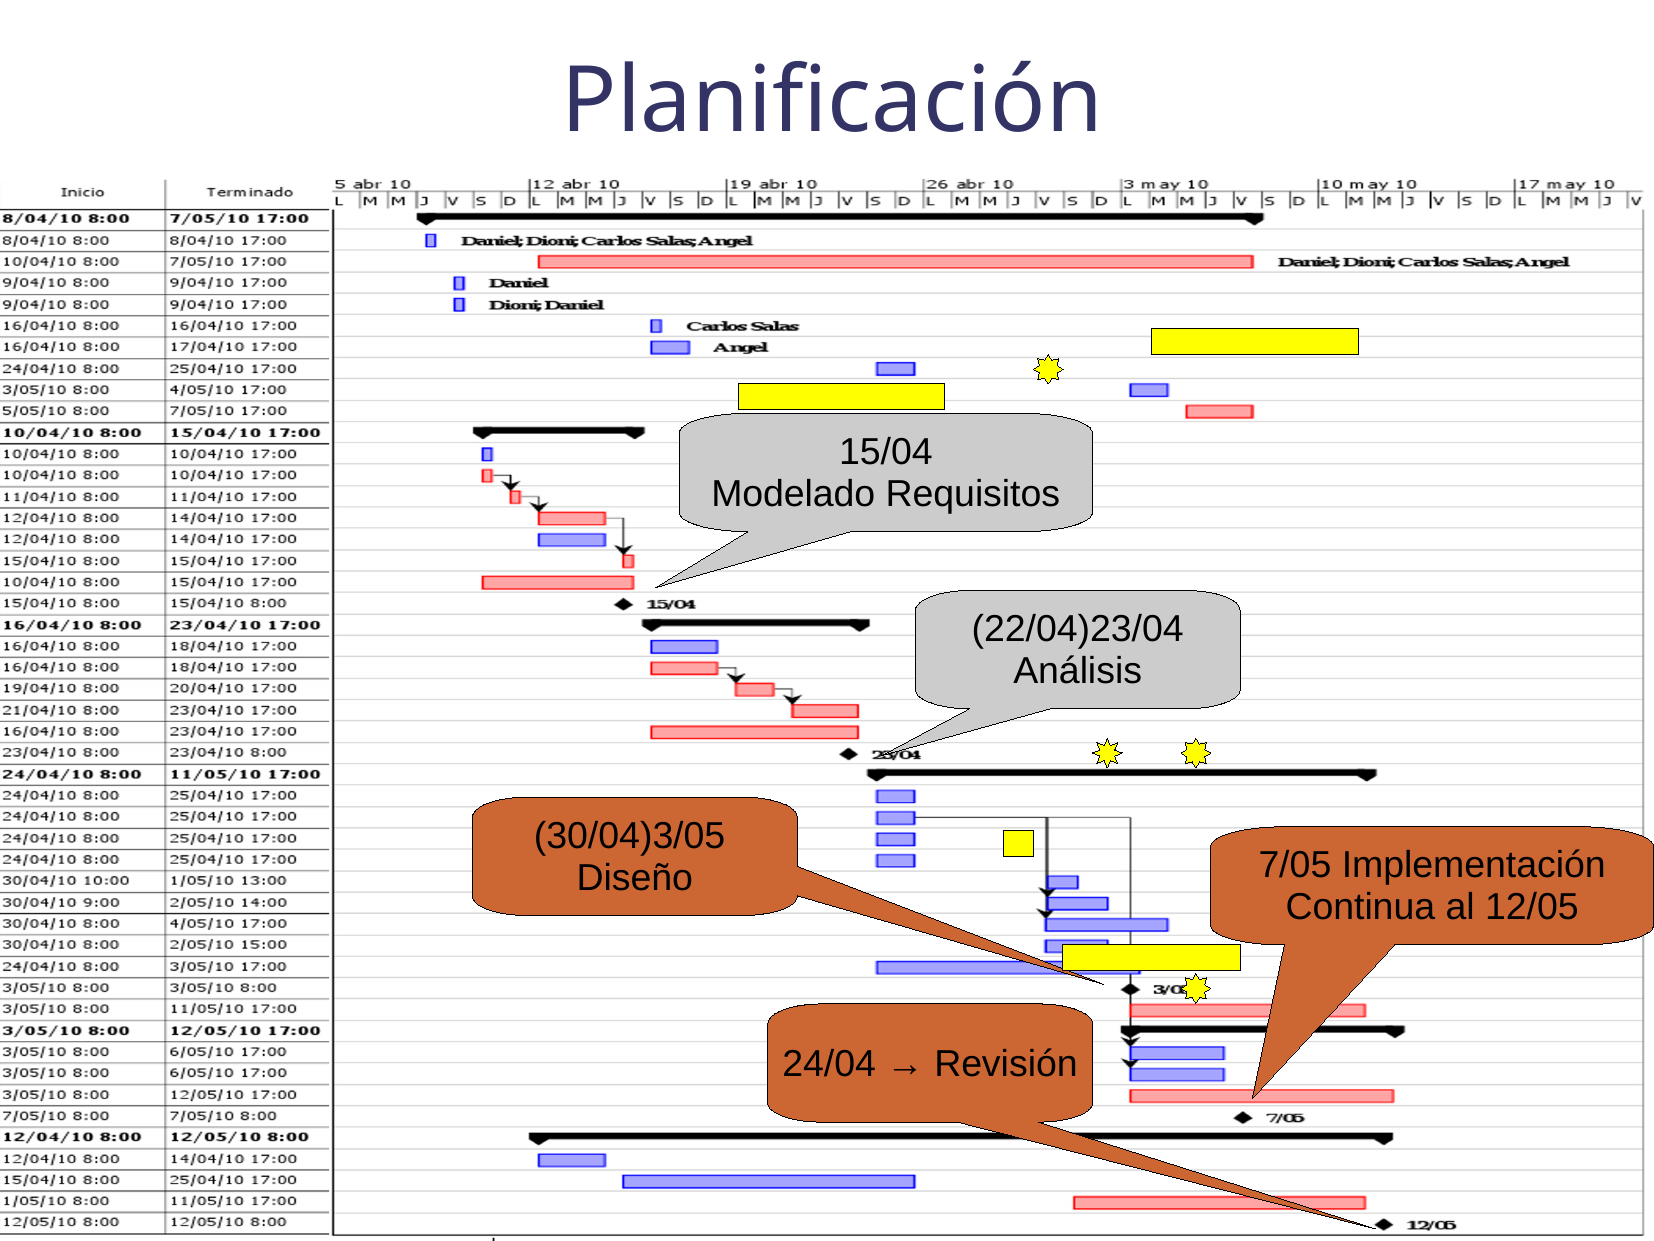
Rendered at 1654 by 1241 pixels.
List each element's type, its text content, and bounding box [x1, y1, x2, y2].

text_box [738, 383, 945, 410]
text_box 15/04 Modelado Requisitos [655, 413, 1093, 588]
picture [0, 177, 1654, 1241]
text_box (30/04)3/05 Diseño [472, 797, 1104, 985]
text_box [1181, 973, 1211, 1004]
text_box [1033, 354, 1064, 384]
text_box [1151, 328, 1359, 355]
text_box 7/05 Implementación Continua al 12/05 [1210, 826, 1654, 1099]
text_box [1003, 830, 1034, 857]
text_box [1062, 944, 1241, 971]
text_box [1181, 738, 1211, 768]
text_box [1092, 738, 1123, 768]
text_box 24/04 → Revisión [767, 1003, 1376, 1229]
text_box (22/04)23/04 Análisis [881, 590, 1241, 756]
title Planificación [88, 14, 1577, 178]
